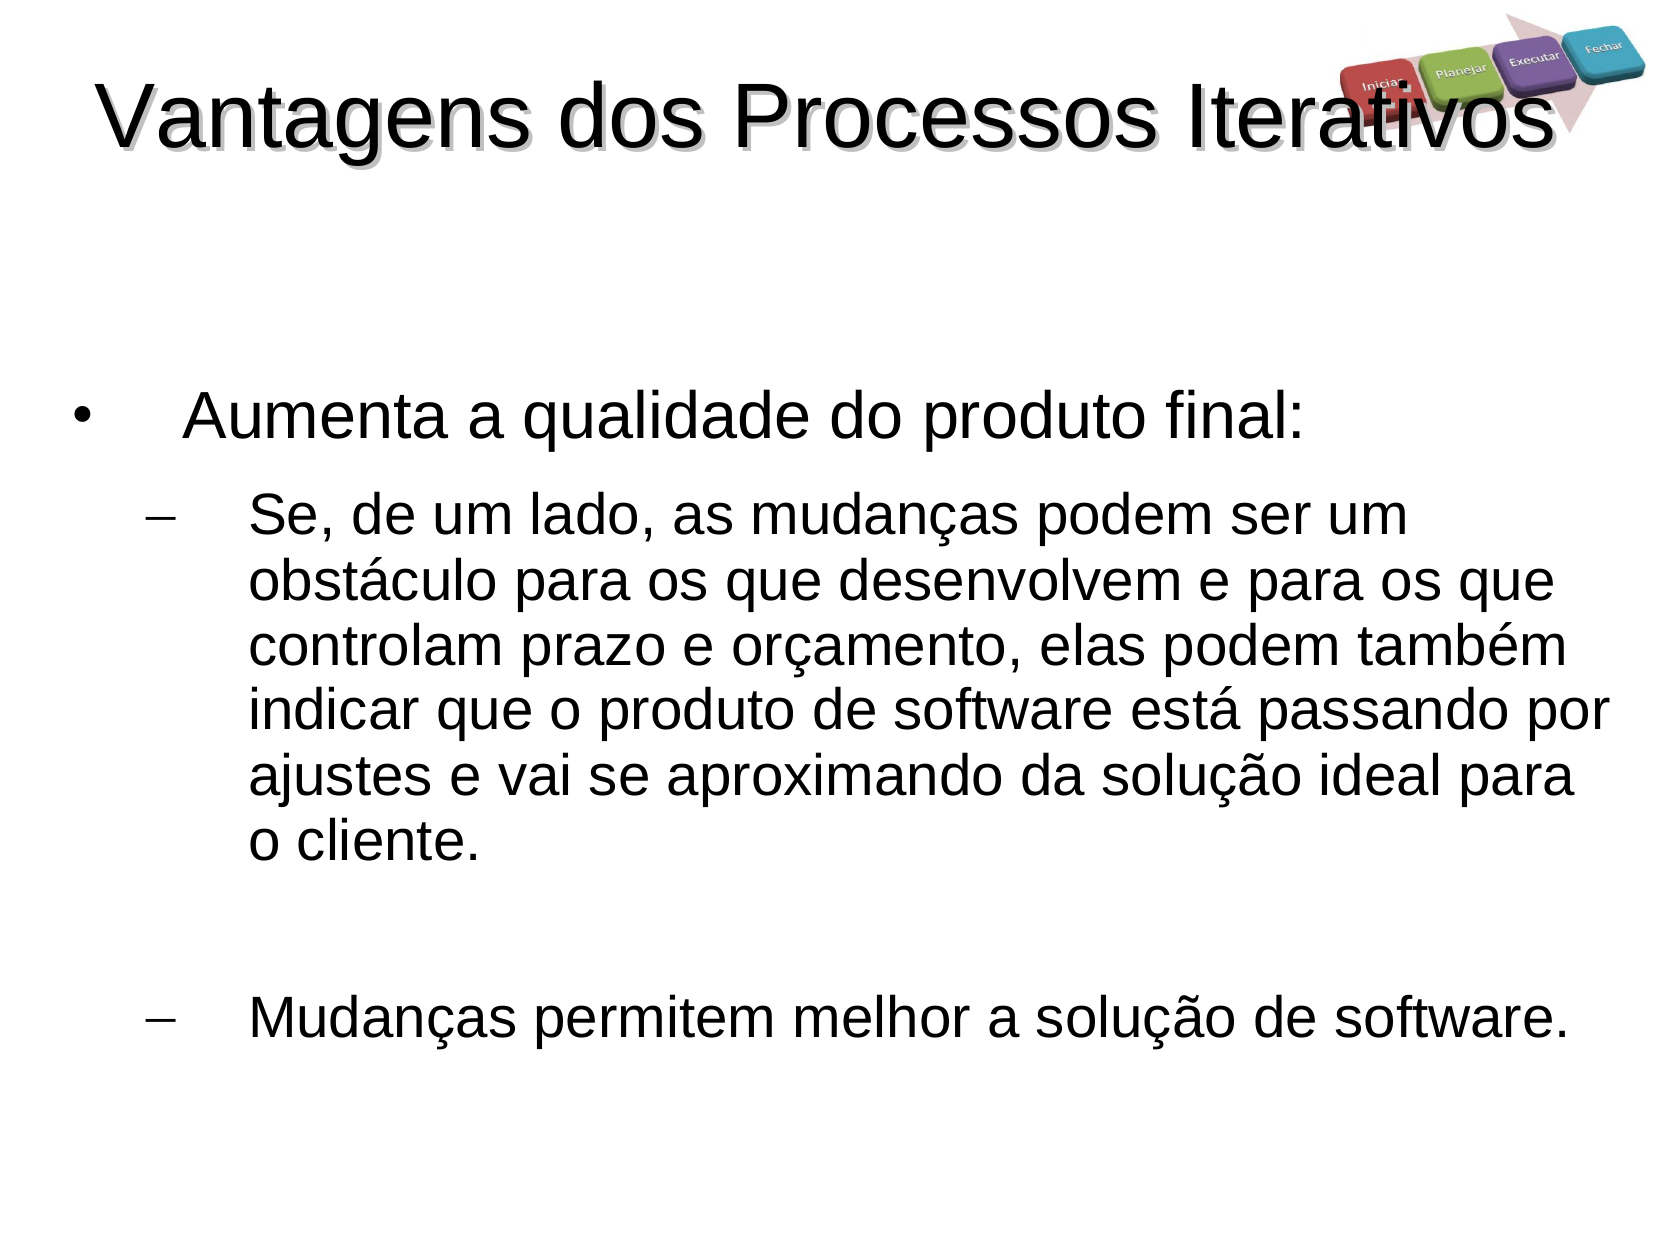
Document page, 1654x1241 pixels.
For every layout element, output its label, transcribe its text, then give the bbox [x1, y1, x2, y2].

text_box Aumenta a qualidade do produto final: Se, de um lado, as mudanças podem ser um obstáculo para os que desenvolvem e para os que controlam prazo e orçamento, elas podem também indicar que o produto de software está passando por ajustes e vai se aproximando da solução ideal para o cliente. Mudanças permitem melhor a solução de software. [70, 253, 1619, 1176]
title Vantagens dos Processos Iterativos [82, 17, 1571, 210]
chart [1334, 13, 1647, 136]
